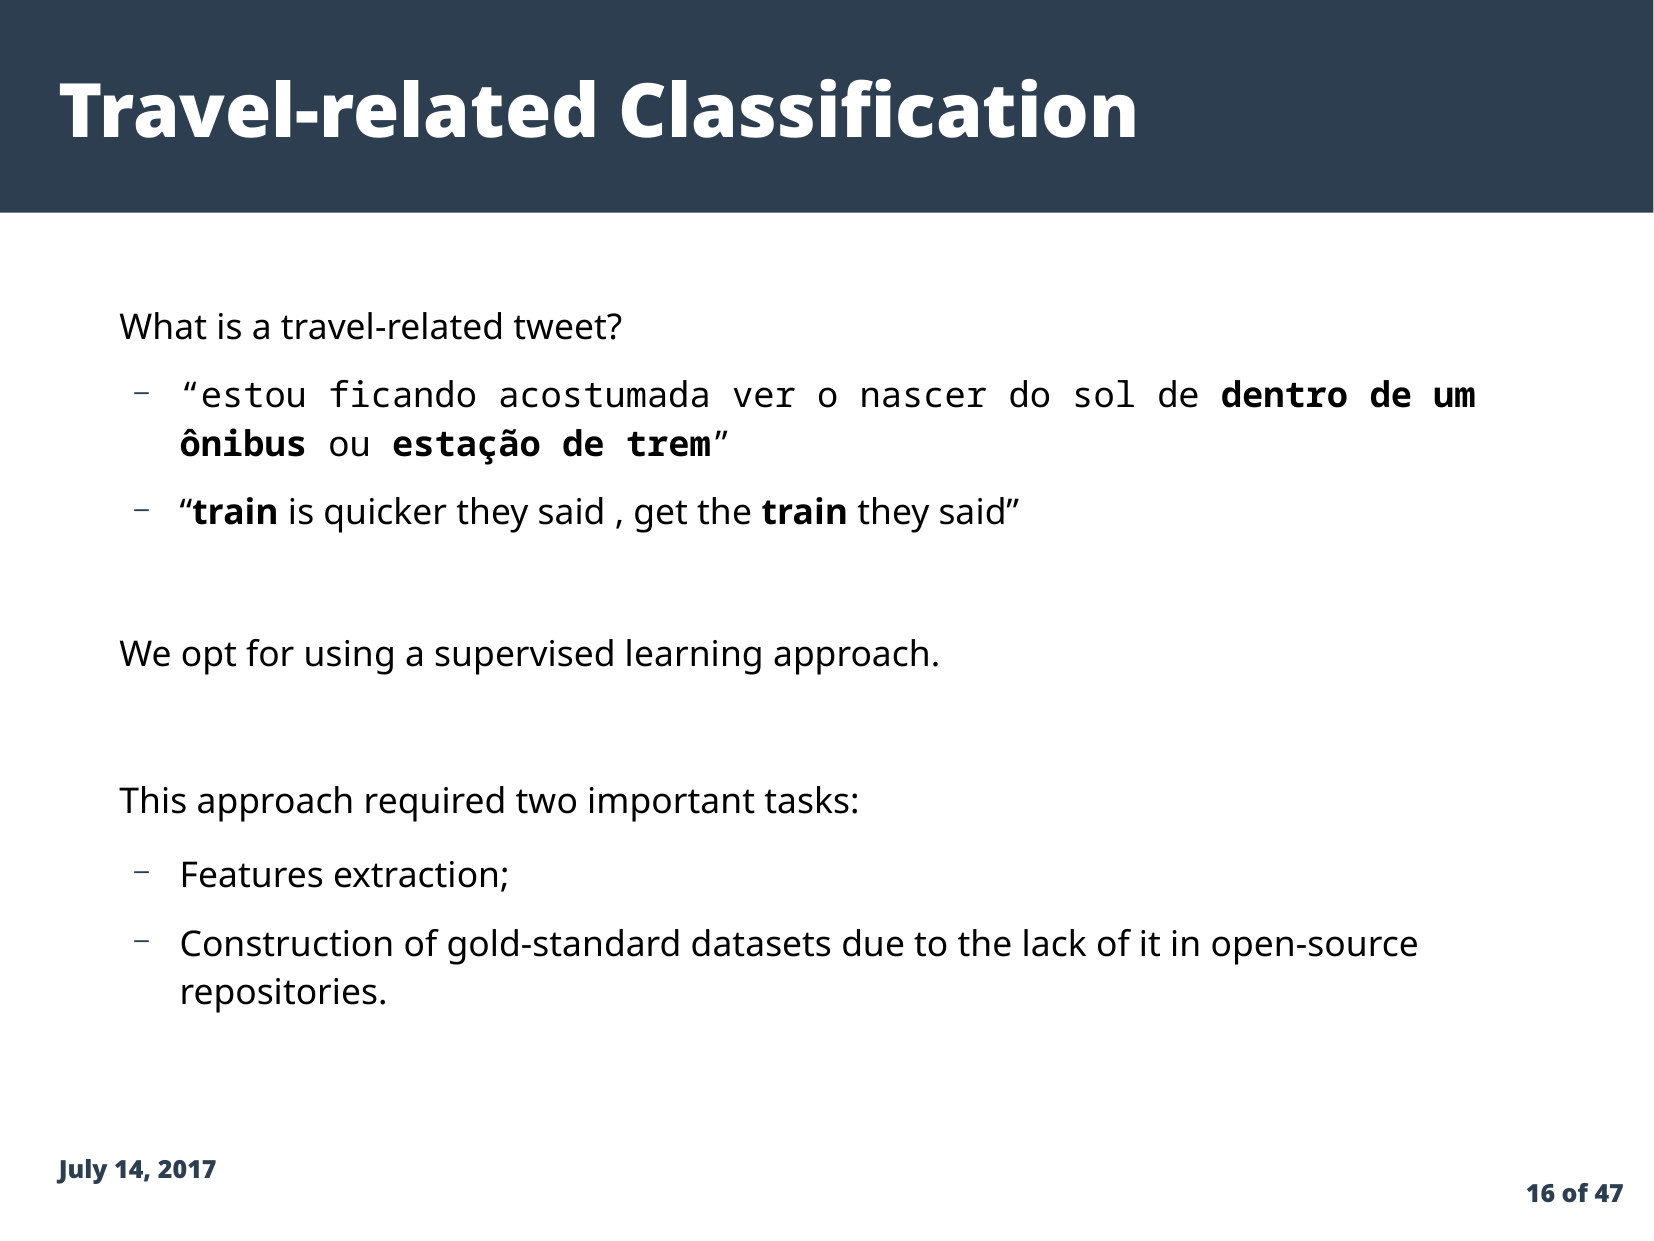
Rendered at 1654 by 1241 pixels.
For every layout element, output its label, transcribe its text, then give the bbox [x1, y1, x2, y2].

list What is a travel-related tweet? “estou ficando acostumada ver o nascer do sol de dentro de um ônibus ou estação de trem” “train is quicker they said , get the train they said” We opt for using a supervised learning approach. This approach required two important tasks: Features extraction; Construction of gold-standard datasets due to the lack of it in open-source repositories. [59, 301, 1595, 1016]
title Travel-related Classification [59, 29, 1595, 187]
